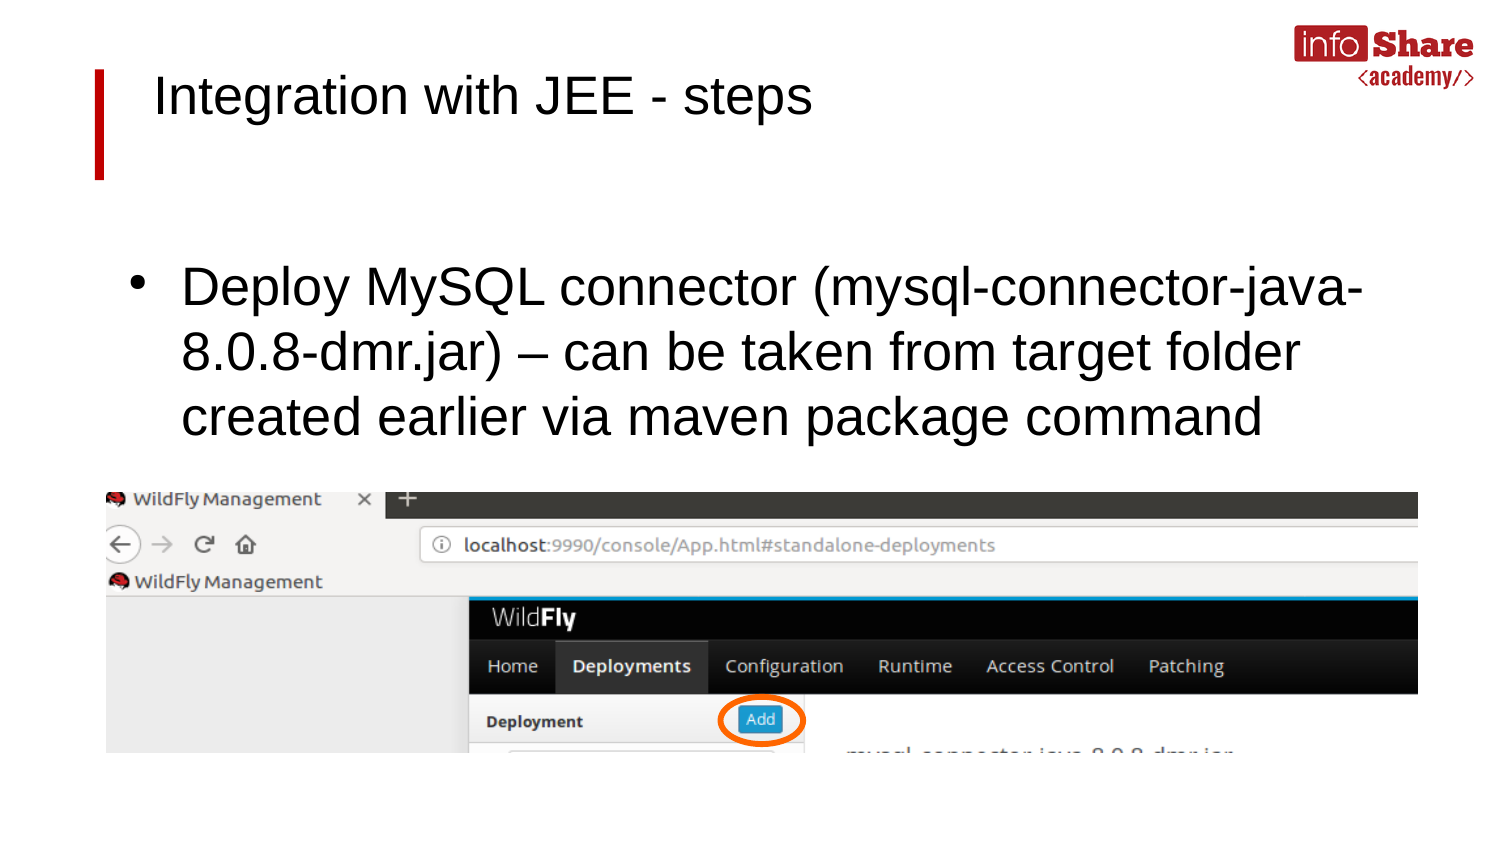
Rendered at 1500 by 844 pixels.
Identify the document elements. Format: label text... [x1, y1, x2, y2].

picture [1267, 0, 1500, 117]
title Integration with JEE - steps [138, 45, 1312, 187]
list Deploy MySQL connector (mysql-connector-java-8.0.8-dmr.jar) – can be taken from target folder created earlier via maven package command [95, 236, 1453, 753]
picture [106, 492, 1418, 753]
